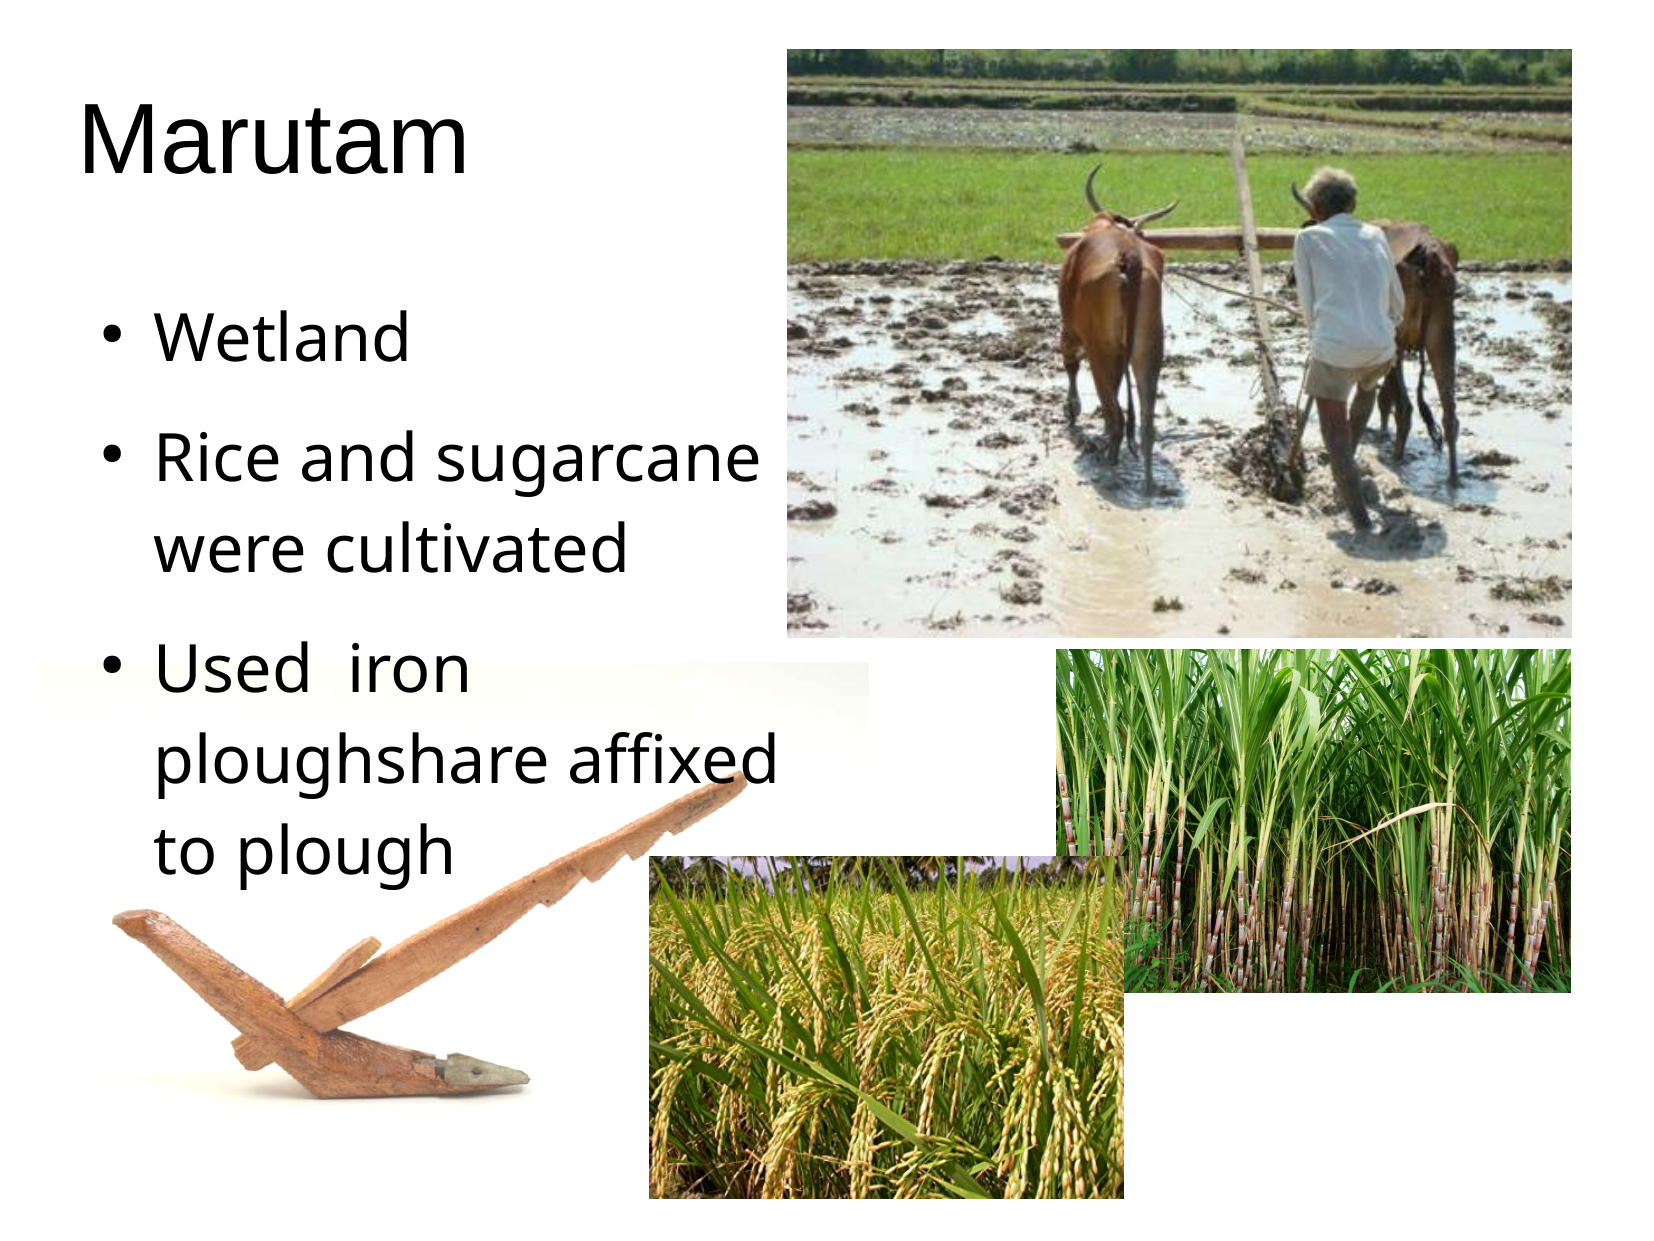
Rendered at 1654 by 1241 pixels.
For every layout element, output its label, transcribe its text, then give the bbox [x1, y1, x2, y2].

picture [39, 649, 1571, 1211]
title Marutam [77, 35, 1566, 243]
picture [787, 49, 1572, 638]
list Wetland Rice and sugarcane were cultivated Used iron ploughshare affixed to plough [82, 290, 809, 1010]
